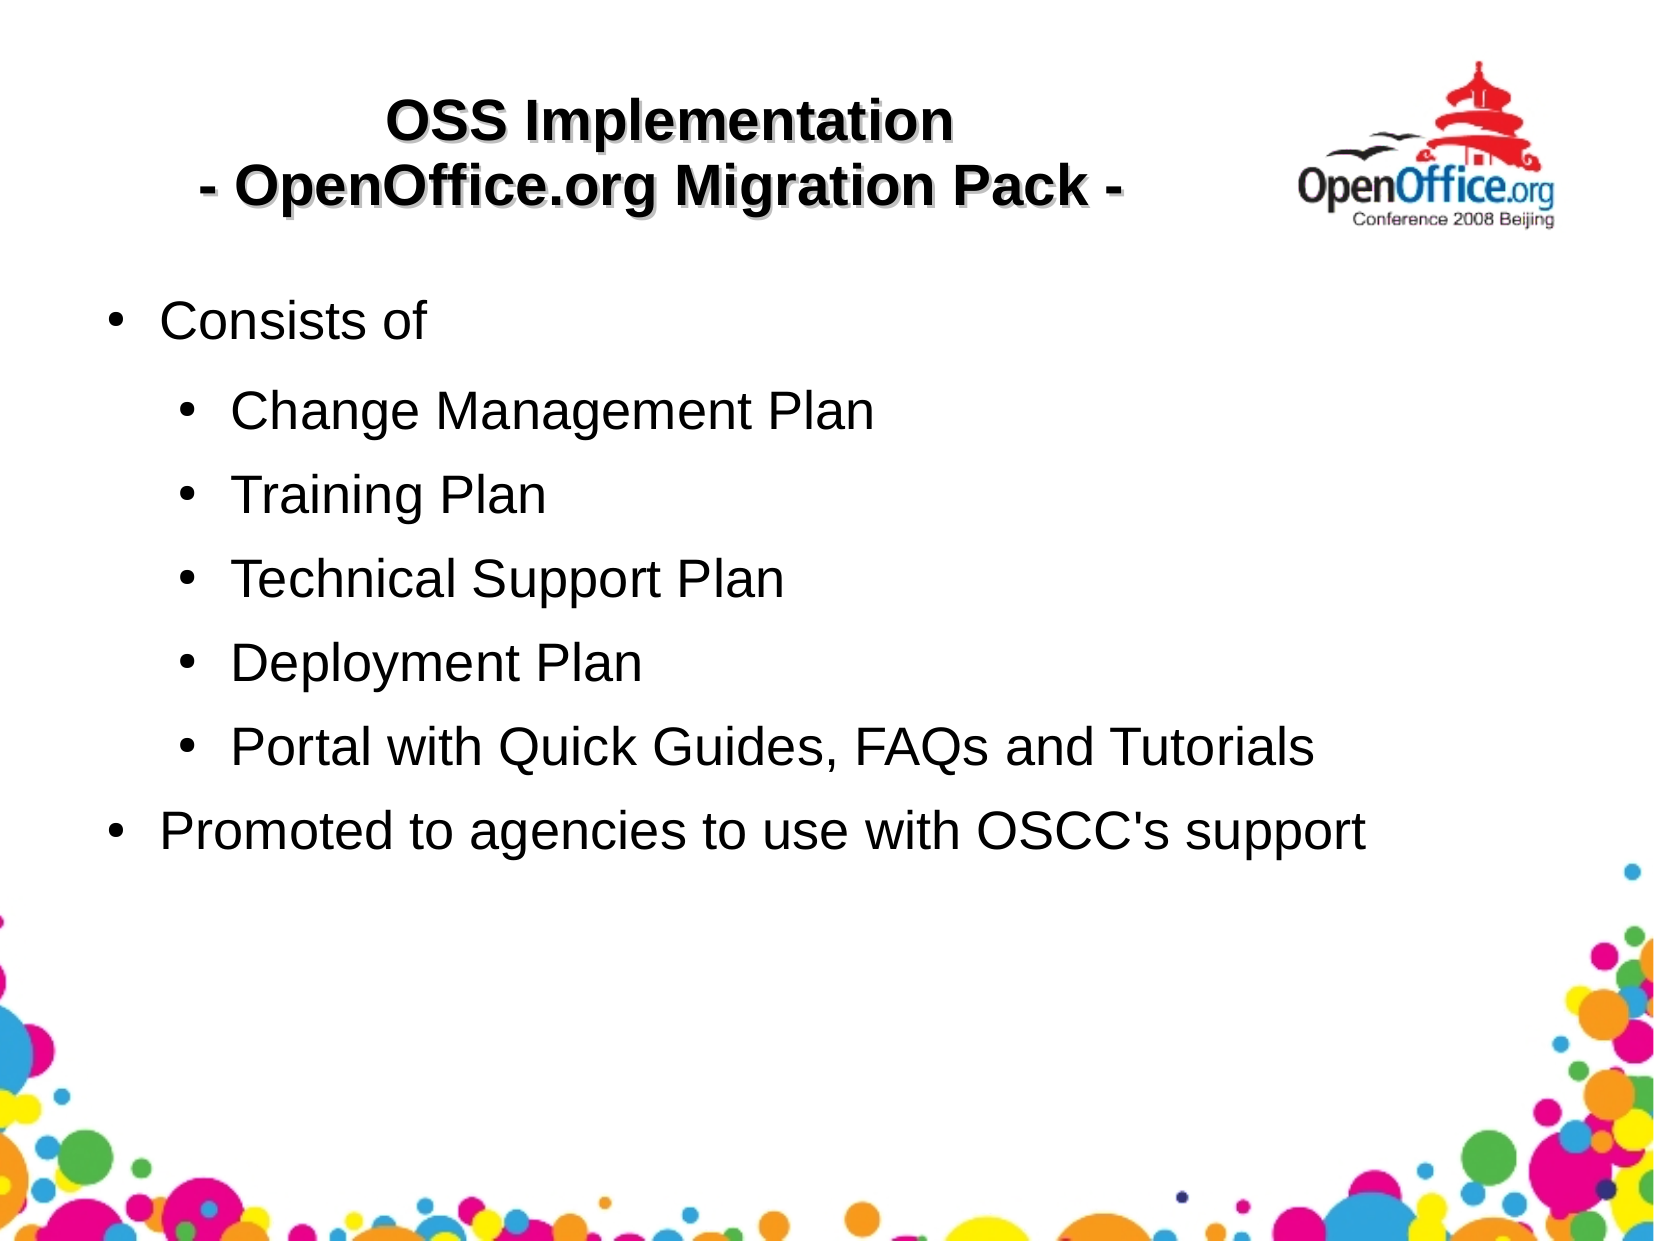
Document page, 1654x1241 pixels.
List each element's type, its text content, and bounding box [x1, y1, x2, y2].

title OSS Implementation - OpenOffice.org Migration Pack - [82, 56, 1258, 250]
list Consists of Change Management Plan Training Plan Technical Support Plan Deployment Plan Portal with Quick Guides, FAQs and Tutorials Promoted to agencies to use with OSCC's support [88, 290, 1577, 1094]
picture [1285, 51, 1569, 250]
picture [0, 810, 1654, 1241]
